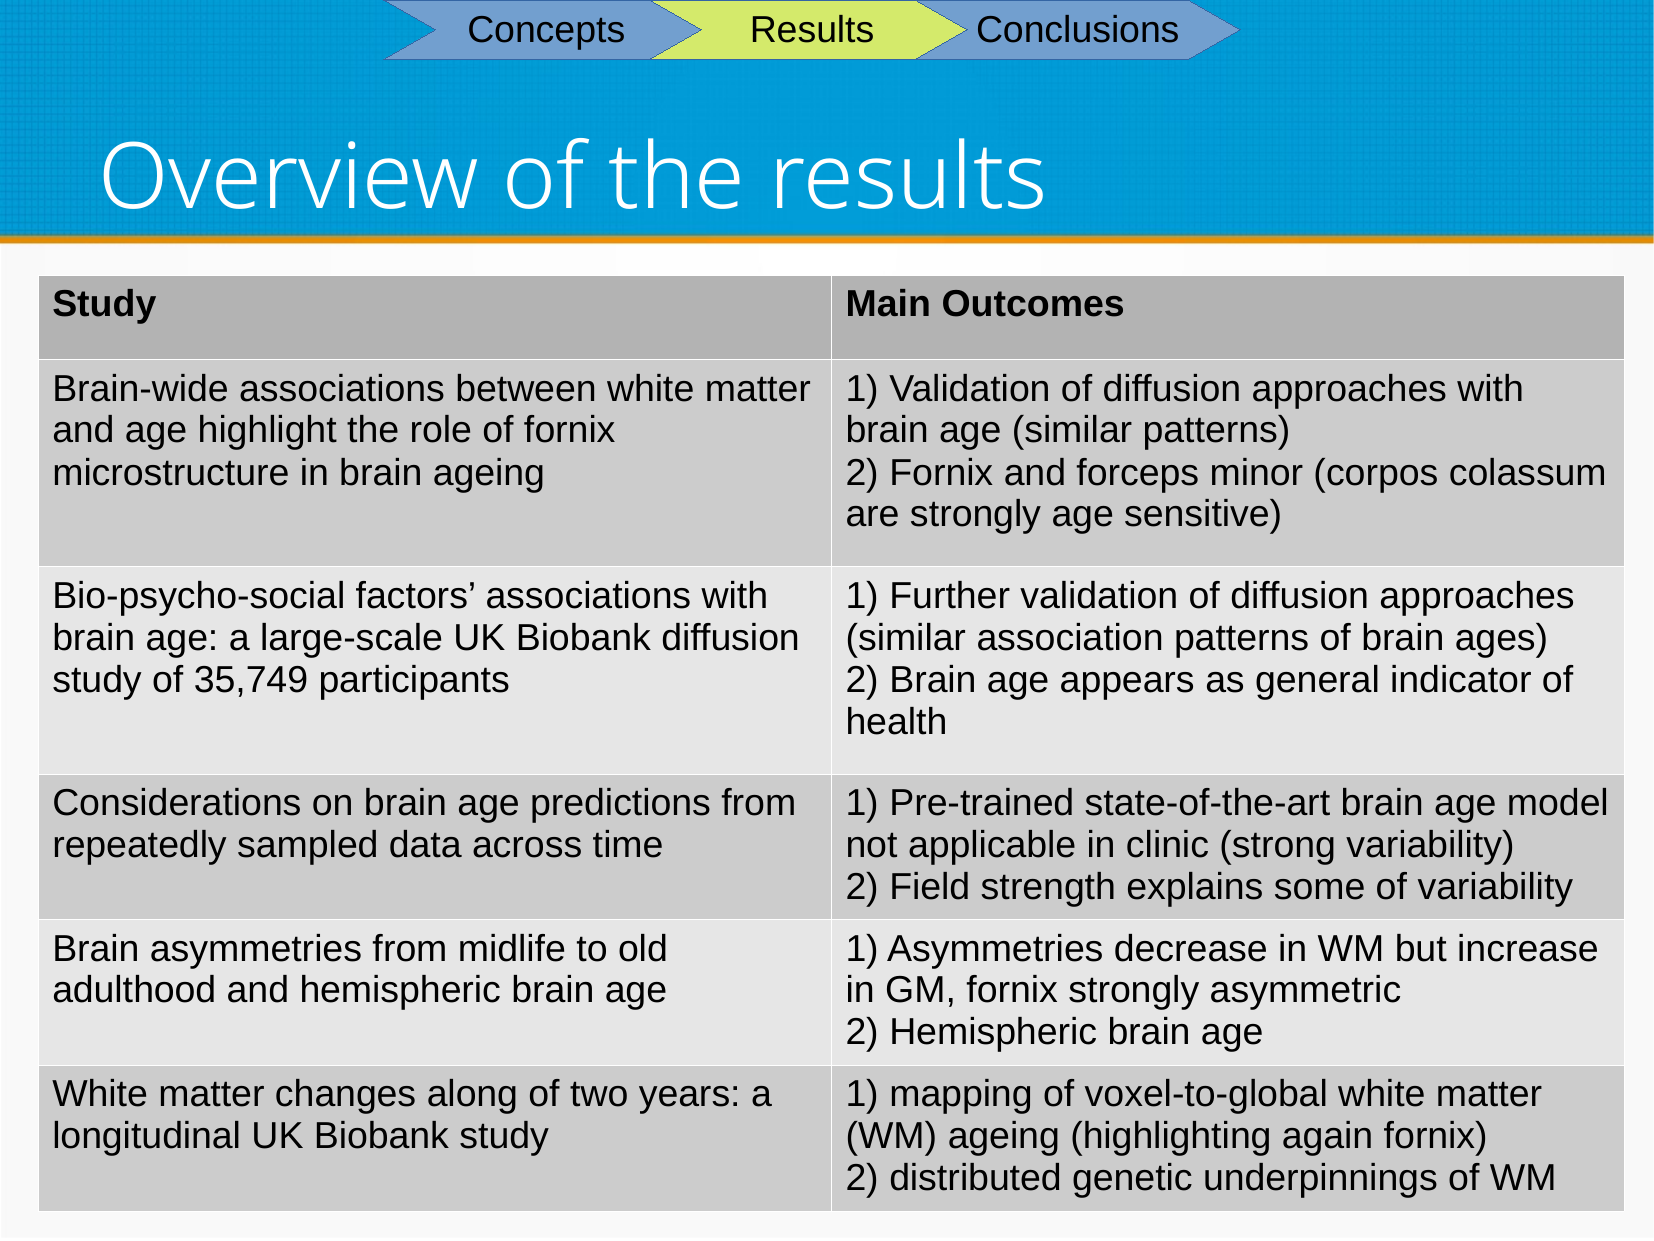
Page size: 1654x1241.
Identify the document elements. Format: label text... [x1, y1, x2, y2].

table_cell Bio-psycho-social factors’ associations with brain age: a large-scale UK Biobank diffusion study of 35,749 participants [39, 567, 831, 774]
table_cell 1) Validation of diffusion approaches with brain age (similar patterns) 2) Fornix and forceps minor (corpos colassum are strongly age sensitive) [832, 360, 1624, 566]
table_cell Considerations on brain age predictions from repeatedly sampled data across time [39, 775, 831, 919]
table_cell 1) Pre-trained state-of-the-art brain age model not applicable in clinic (strong variability) 2) Field strength explains some of variability [832, 775, 1624, 919]
text_box Concepts [383, 0, 700, 60]
title Overview of the results [98, 19, 1654, 227]
text_box Conclusions [915, 0, 1241, 60]
picture [0, 233, 1654, 1241]
table_cell Brain asymmetries from midlife to old adulthood and hemispheric brain age [39, 920, 831, 1065]
text_box Results [649, 0, 966, 60]
table_cell 1) Asymmetries decrease in WM but increase in GM, fornix strongly asymmetric 2) Hemispheric brain age [832, 920, 1624, 1065]
table_header Main Outcomes [832, 276, 1624, 359]
table_cell White matter changes along of two years: a longitudinal UK Biobank study [39, 1066, 831, 1211]
table_header Study [39, 276, 831, 359]
table_cell 1) mapping of voxel-to-global white matter (WM) ageing (highlighting again fornix) 2) distributed genetic underpinnings of WM [832, 1066, 1624, 1211]
table_cell Brain‐wide associations between white matter and age highlight the role of fornix microstructure in brain ageing [39, 360, 831, 566]
table_cell 1) Further validation of diffusion approaches (similar association patterns of brain ages) 2) Brain age appears as general indicator of health [832, 567, 1624, 774]
